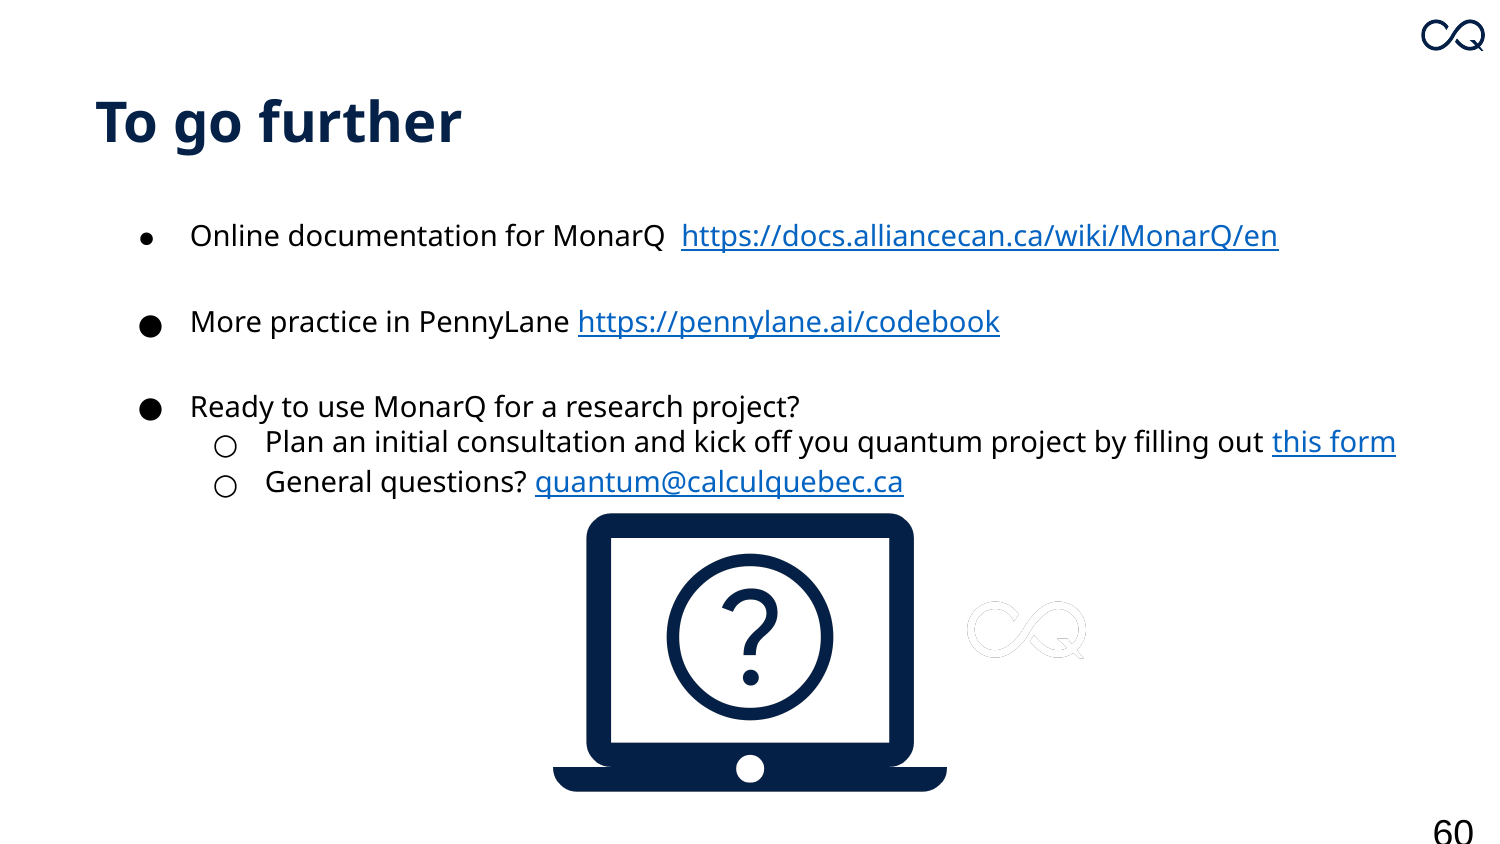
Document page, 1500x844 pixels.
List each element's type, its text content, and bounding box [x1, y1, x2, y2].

picture [553, 464, 1142, 844]
title To go further [79, 71, 1347, 173]
picture [1421, 19, 1485, 51]
text_box Online documentation for MonarQ https://docs.alliancecan.ca/wiki/MonarQ/en More practice in PennyLane https://pennylane.ai/codebook Ready to use MonarQ for a research project? Plan an initial consultation and kick off you quantum project by filling out this form General questions? quantum@calculquebec.ca [99, 196, 1443, 787]
